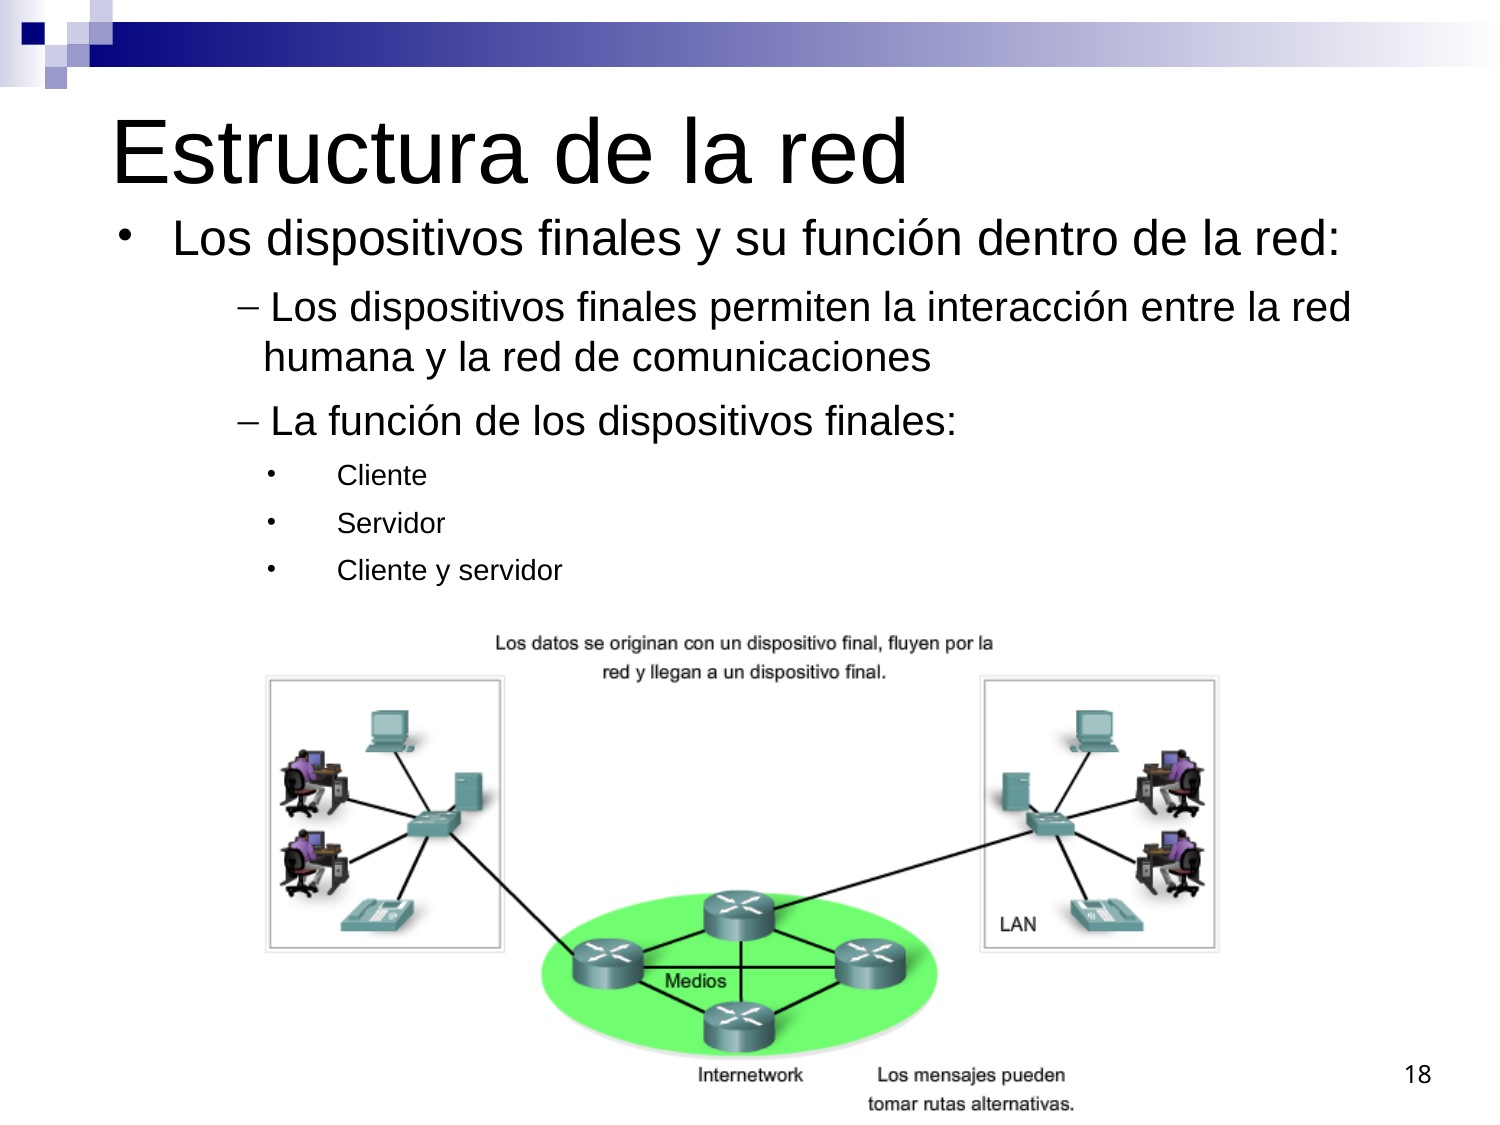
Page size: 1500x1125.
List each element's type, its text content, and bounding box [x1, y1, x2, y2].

picture [257, 618, 1234, 1125]
text_box <número> [1074, 1025, 1447, 1101]
text_box Estructura de la red [96, 78, 1433, 216]
text_box Los dispositivos finales y su función dentro de la red: Los dispositivos finales permiten la interacción entre la red humana y la red de comunicaciones La función de los dispositivos finales: Cliente Servidor Cliente y servidor [101, 197, 1405, 1031]
